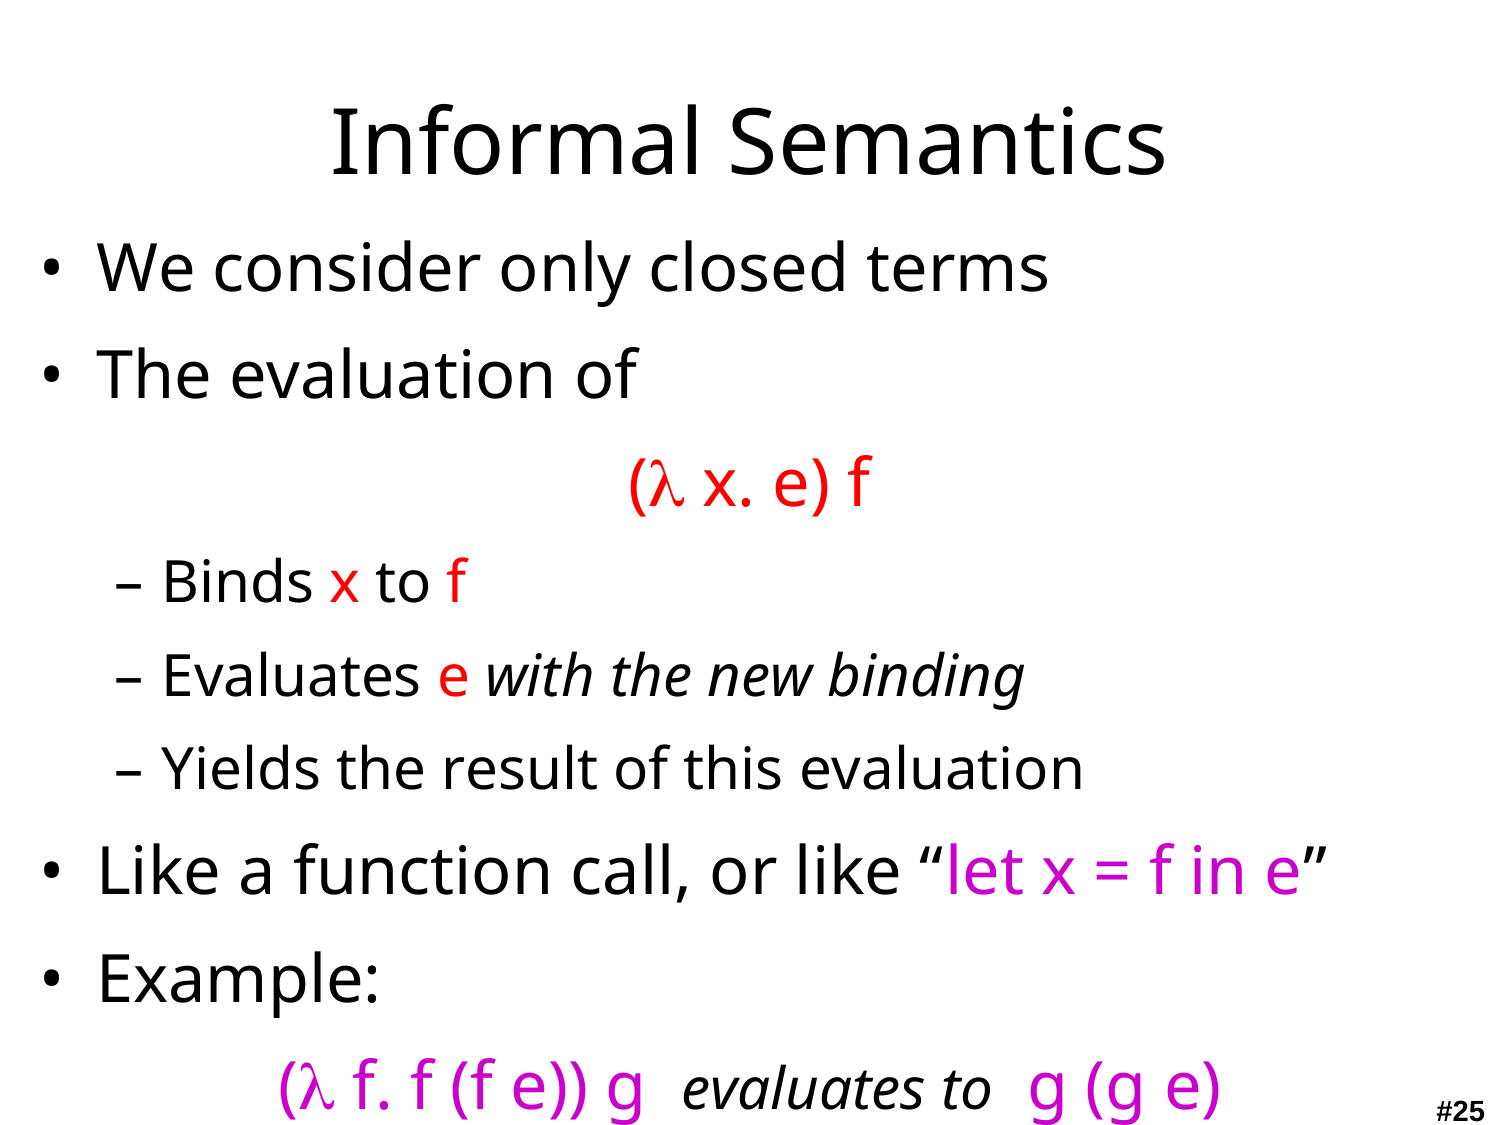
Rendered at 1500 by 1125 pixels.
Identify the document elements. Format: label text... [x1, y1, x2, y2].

list We consider only closed terms The evaluation of ( x. e) f Binds x to f Evaluates e with the new binding Yields the result of this evaluation Like a function call, or like “let x = f in e” Example: ( f. f (f e)) g evaluates to g (g e) [24, 212, 1476, 1051]
title Informal Semantics [24, 45, 1476, 212]
